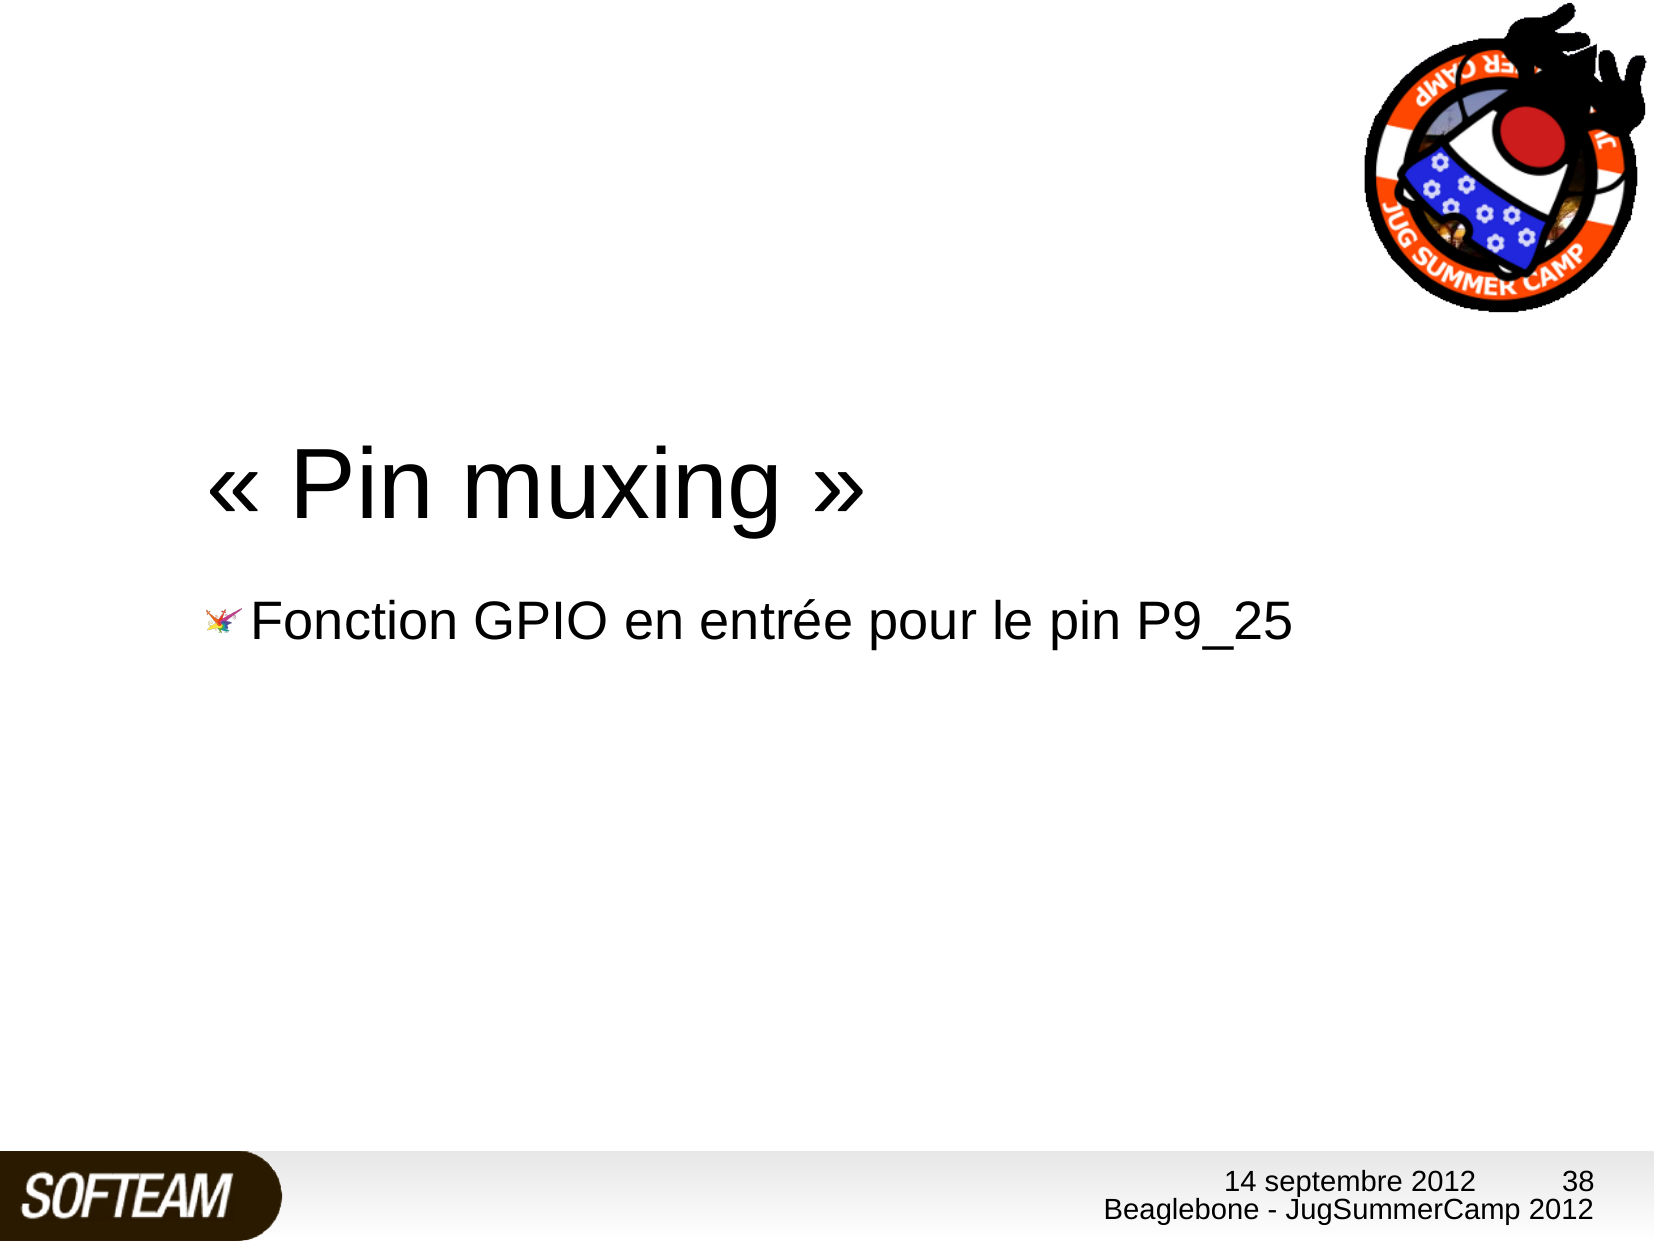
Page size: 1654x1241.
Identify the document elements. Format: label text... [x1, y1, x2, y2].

title « Pin muxing » [206, 395, 1477, 573]
picture [0, 1151, 206, 1241]
picture [1358, 0, 1654, 323]
list Fonction GPIO en entrée pour le pin P9_25 [206, 590, 1477, 1241]
